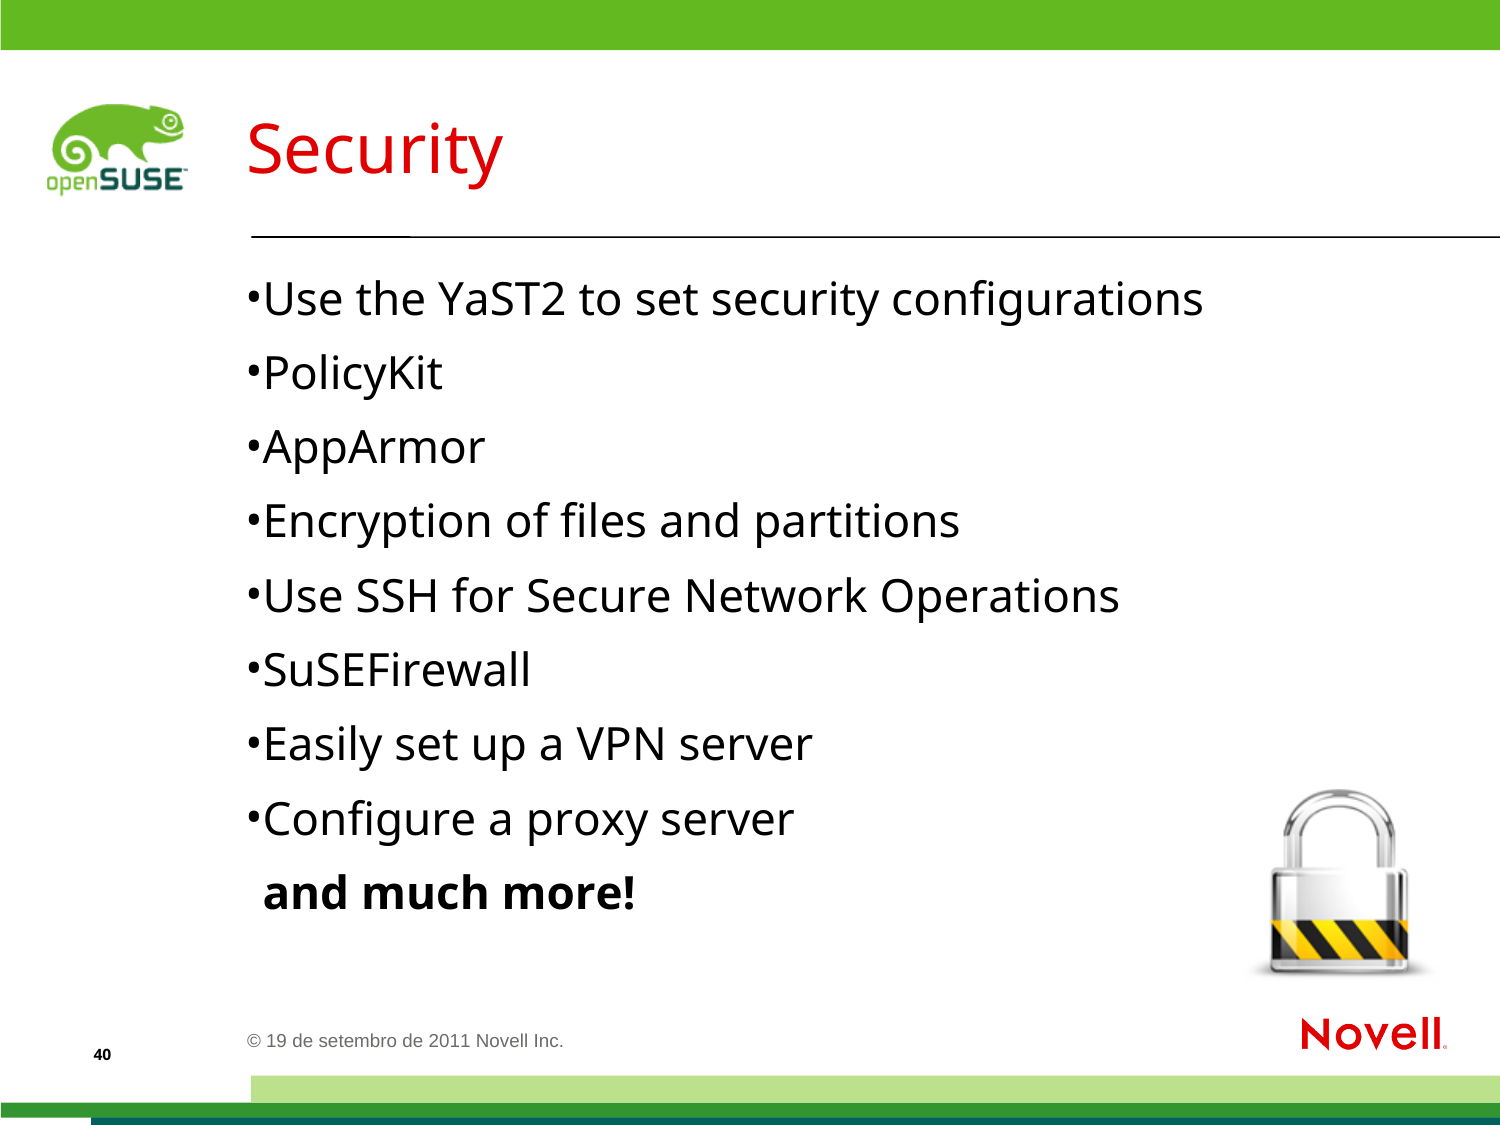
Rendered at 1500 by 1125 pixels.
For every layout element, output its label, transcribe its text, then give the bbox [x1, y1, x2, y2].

list Use the YaST2 to set security configurations PolicyKit AppArmor Encryption of files and partitions Use SSH for Secure Network Operations SuSEFirewall Easily set up a VPN server Configure a proxy server and much more! [245, 267, 1458, 1010]
picture [1240, 789, 1441, 990]
picture [1295, 1011, 1453, 1056]
title Security [246, 68, 1409, 231]
picture [47, 104, 188, 197]
